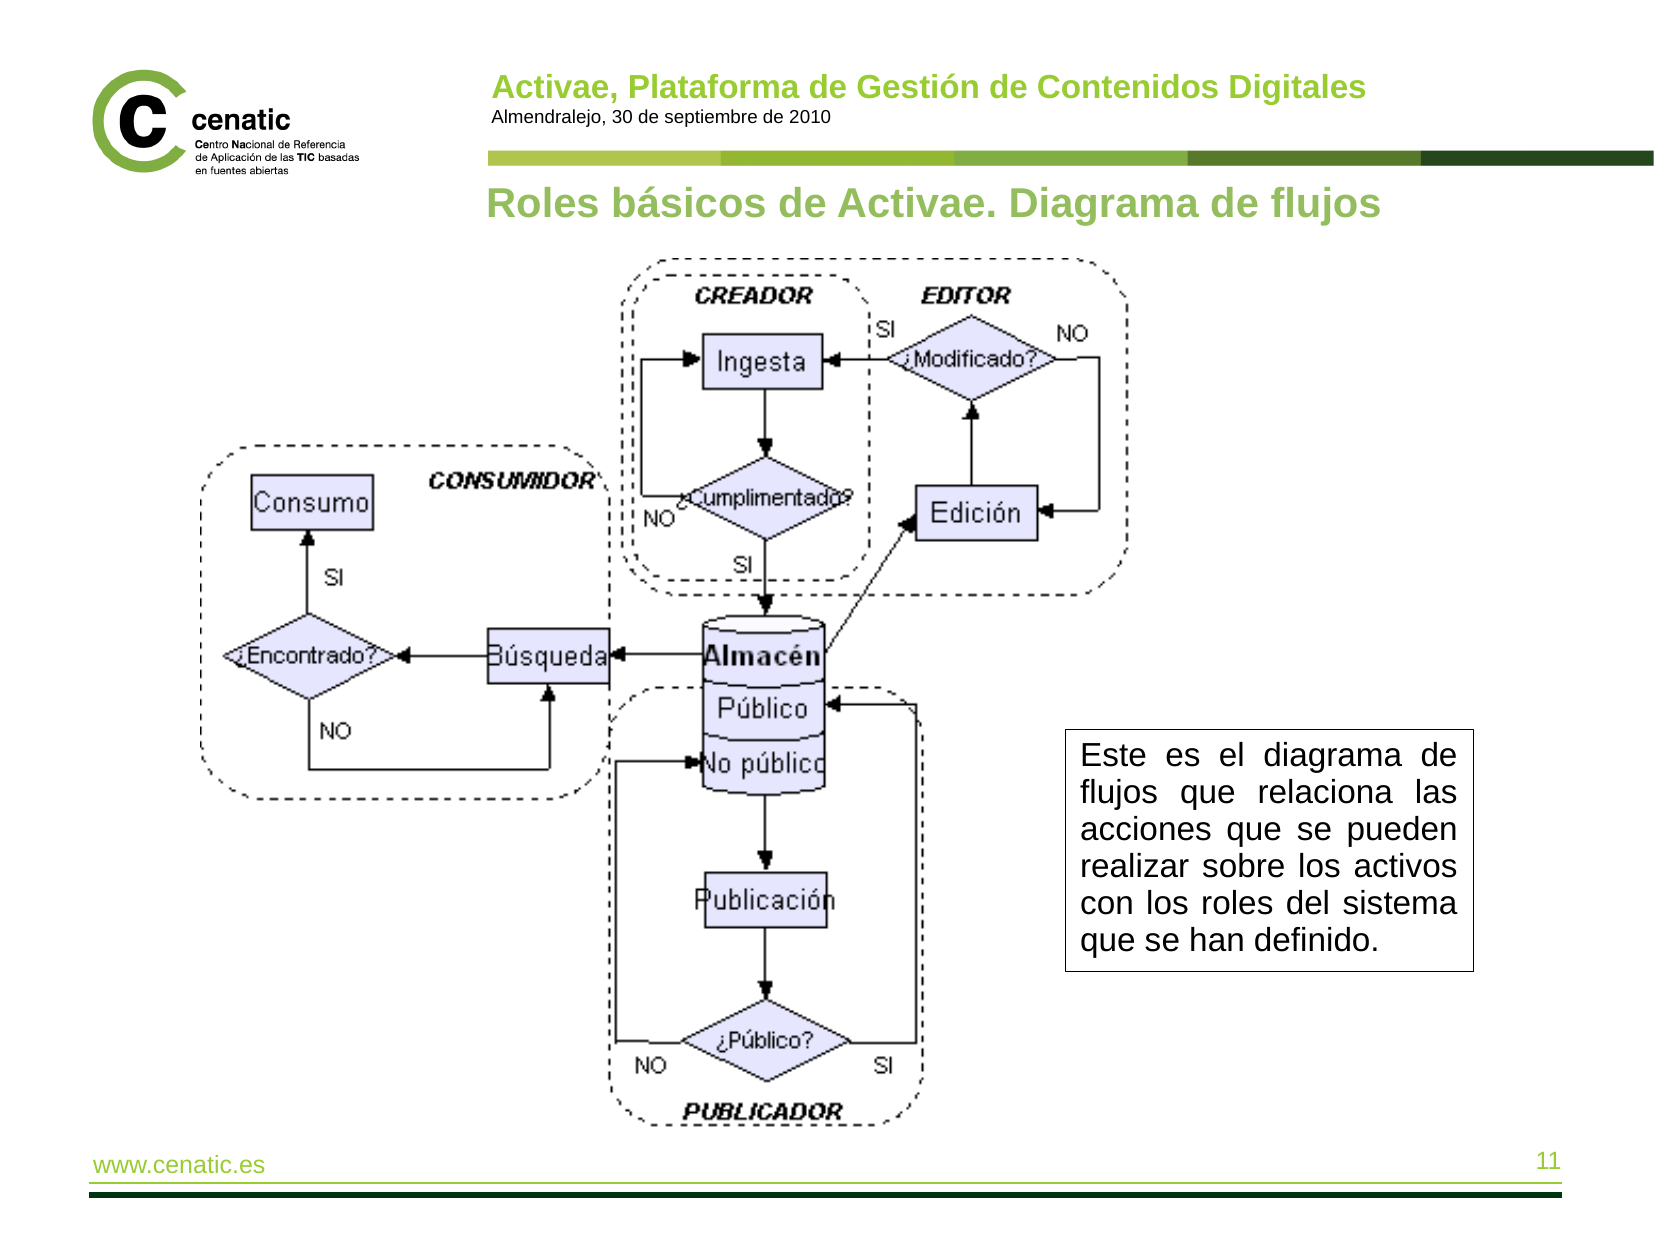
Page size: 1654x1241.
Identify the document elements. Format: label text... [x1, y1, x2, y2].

text_box Este es el diagrama de flujos que relaciona las acciones que se pueden realizar sobre los activos con los roles del sistema que se han definido. [1065, 729, 1473, 972]
picture [1, 4, 1654, 1228]
title Roles básicos de Activae. Diagrama de flujos [486, 177, 1571, 228]
